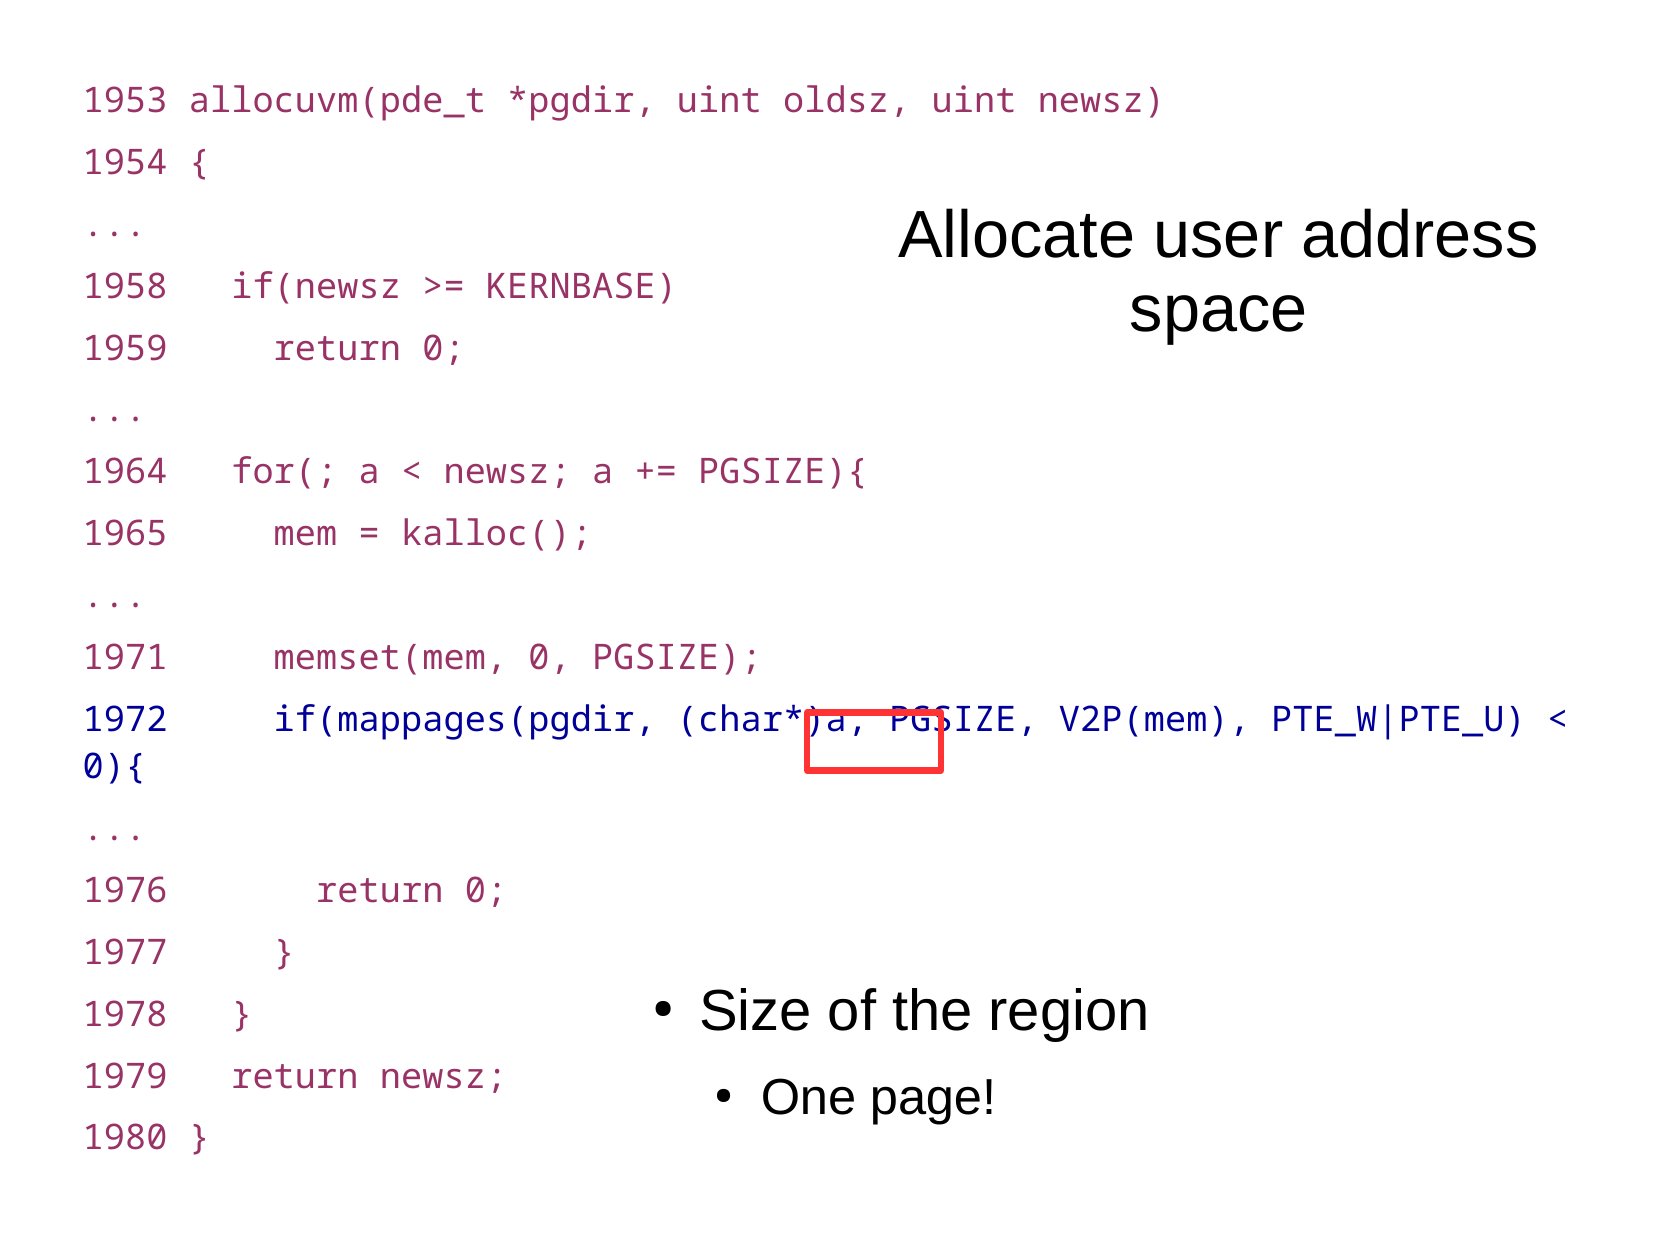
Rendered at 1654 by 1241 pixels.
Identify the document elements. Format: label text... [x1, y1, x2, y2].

title Allocate user address space [825, 167, 1613, 376]
list 1953 allocuvm(pde_t *pgdir, uint oldsz, uint newsz) 1954 { ... 1958 if(newsz >= KERNBASE) 1959 return 0; ... 1964 for(; a < newsz; a += PGSIZE){ 1965 mem = kalloc(); ... 1971 memset(mem, 0, PGSIZE); 1972 if(mappages(pgdir, (char*)a, PGSIZE, V2P(mem), PTE_W|PTE_U) < 0){ ... 1976 return 0; 1977 } 1978 } 1979 return newsz; 1980 } [82, 75, 1571, 1163]
list Size of the region One page! [637, 978, 1530, 1126]
